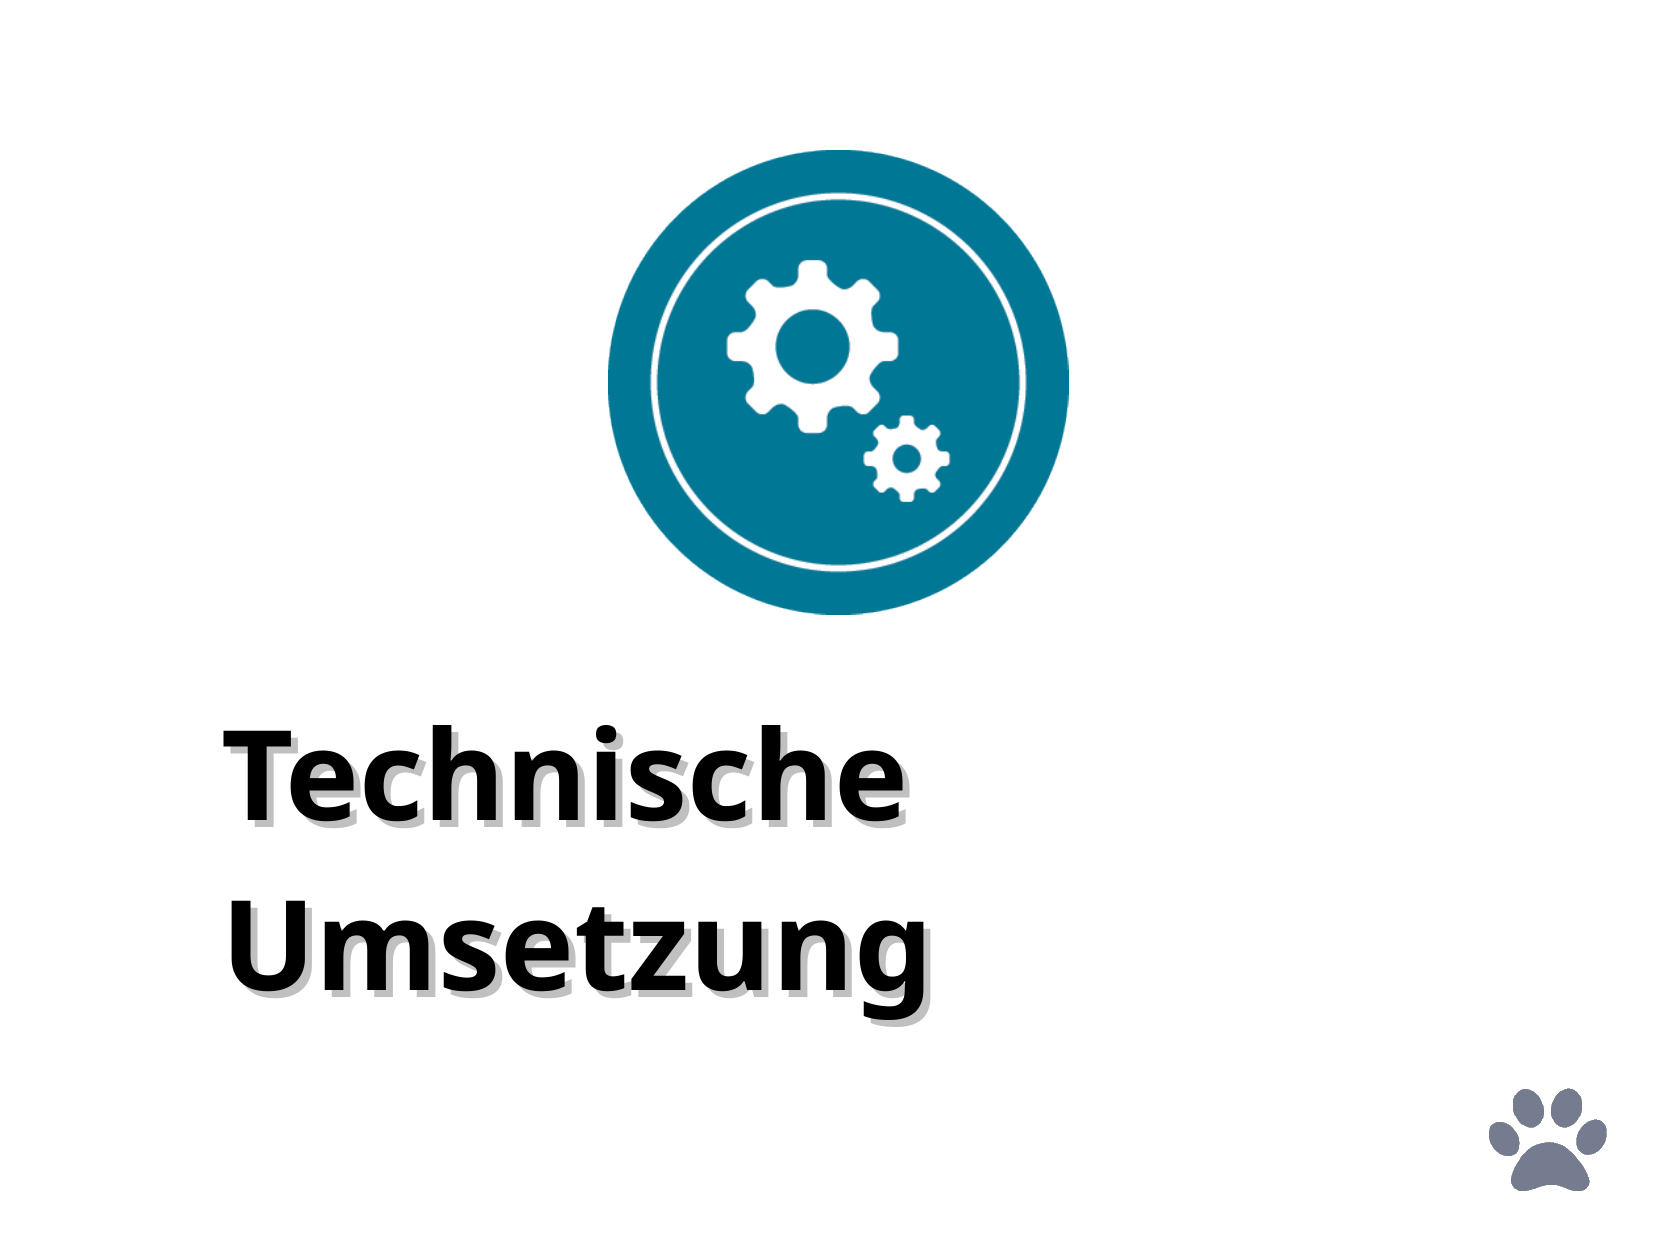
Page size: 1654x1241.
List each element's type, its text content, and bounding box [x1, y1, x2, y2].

picture [853, 150, 1069, 369]
picture [608, 397, 825, 615]
picture [1488, 1086, 1607, 1193]
picture [608, 150, 824, 368]
picture [650, 193, 1026, 572]
text_box Technische Umsetzung [206, 679, 1589, 847]
picture [852, 396, 1069, 615]
